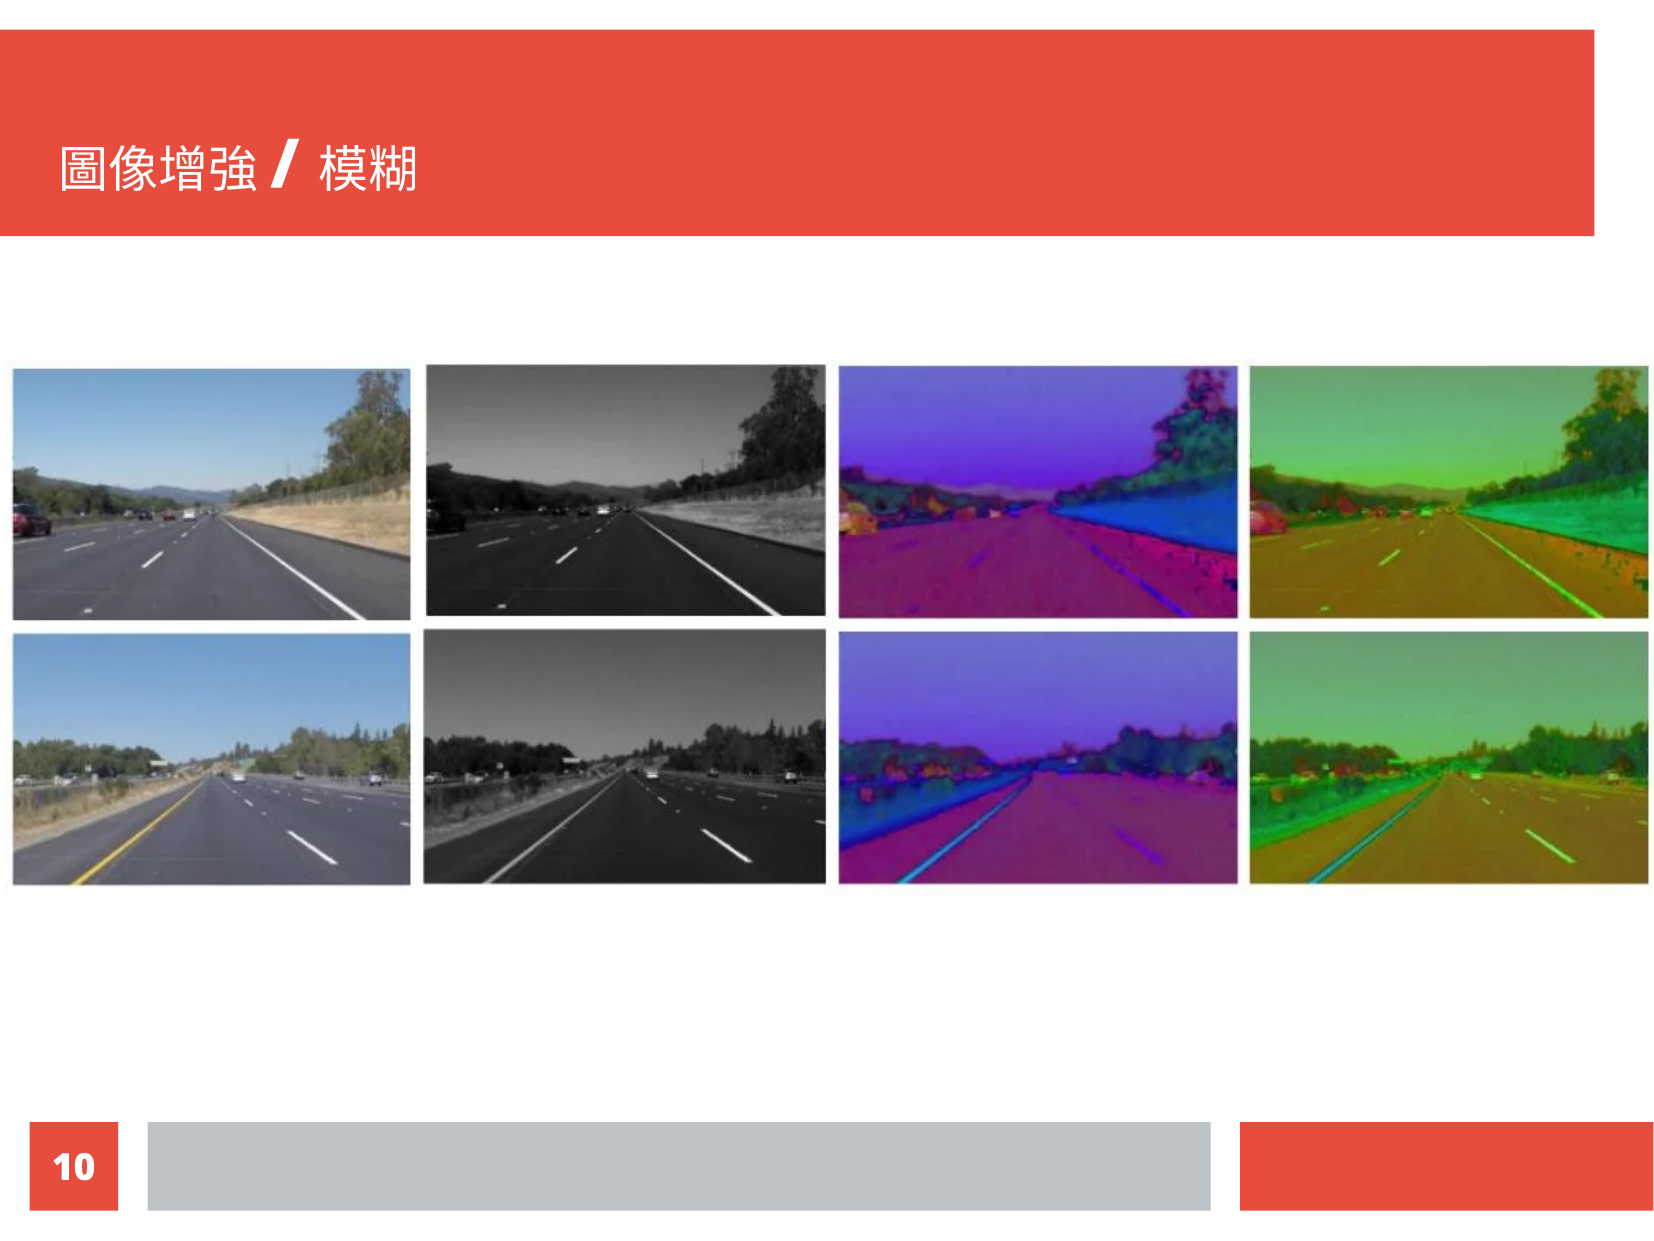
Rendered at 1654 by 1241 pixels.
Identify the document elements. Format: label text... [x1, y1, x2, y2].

picture [5, 359, 1654, 896]
title 圖像增強/模糊 [59, 59, 1595, 207]
